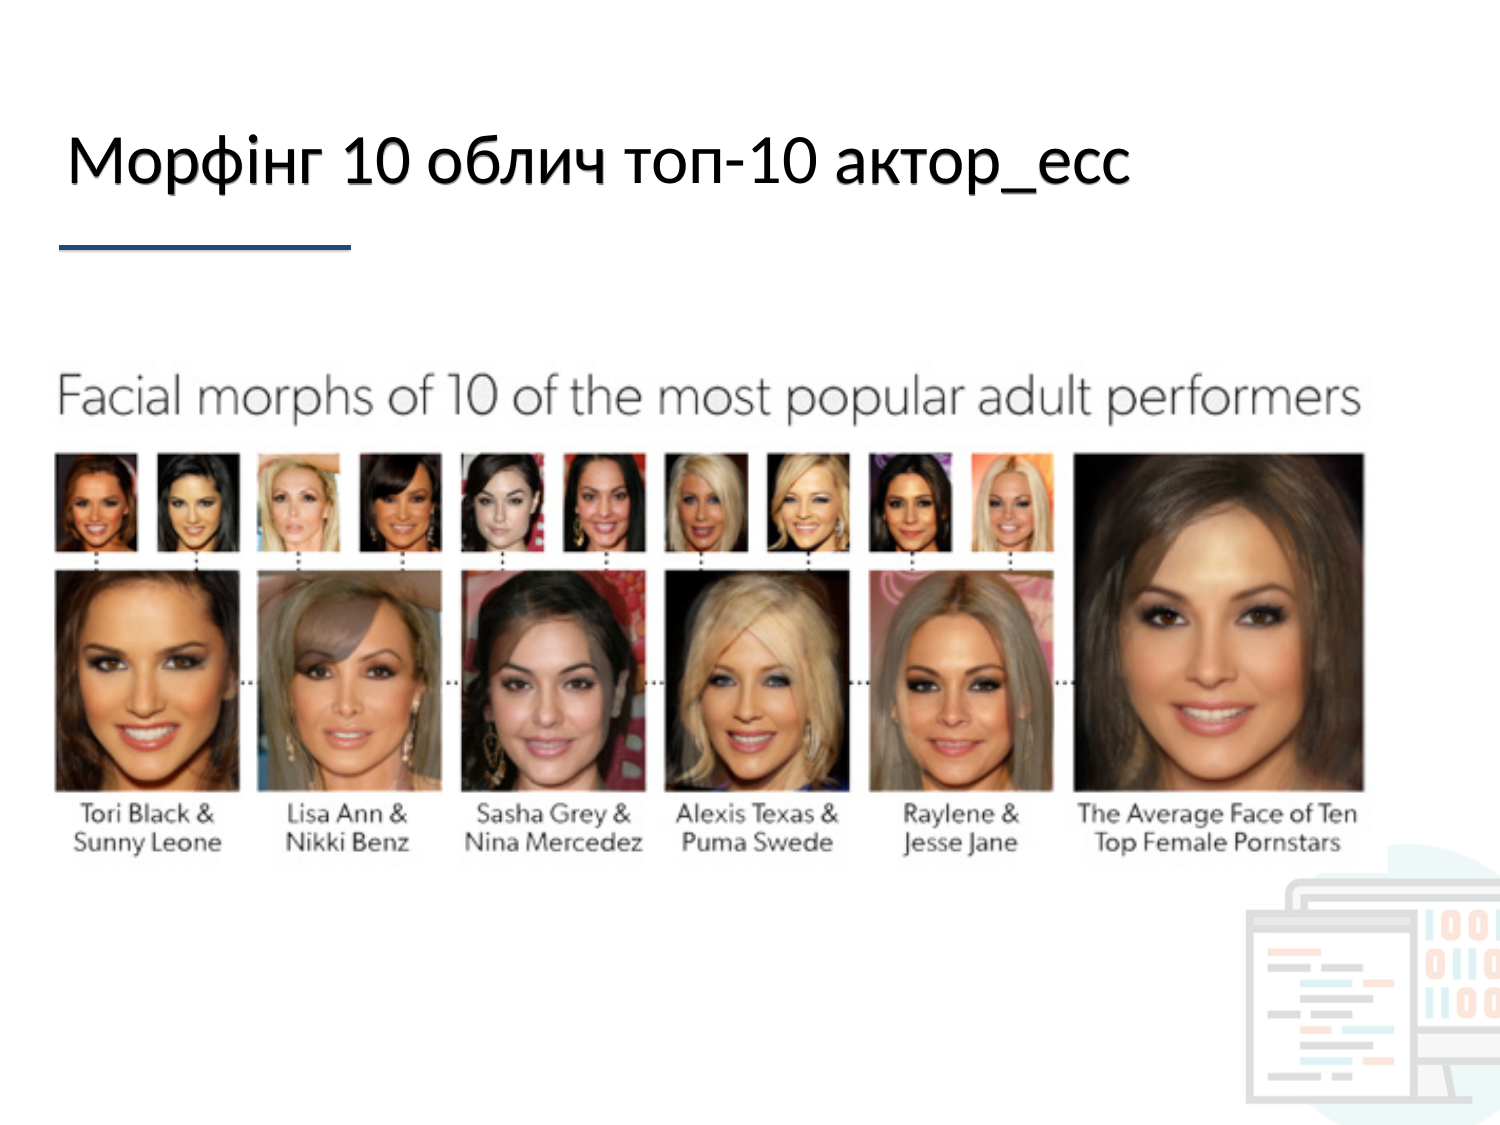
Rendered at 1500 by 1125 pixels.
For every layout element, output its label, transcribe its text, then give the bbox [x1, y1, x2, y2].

picture [53, 360, 1500, 1125]
title Морфінг 10 облич топ-10 актор_есс [51, 97, 1449, 223]
